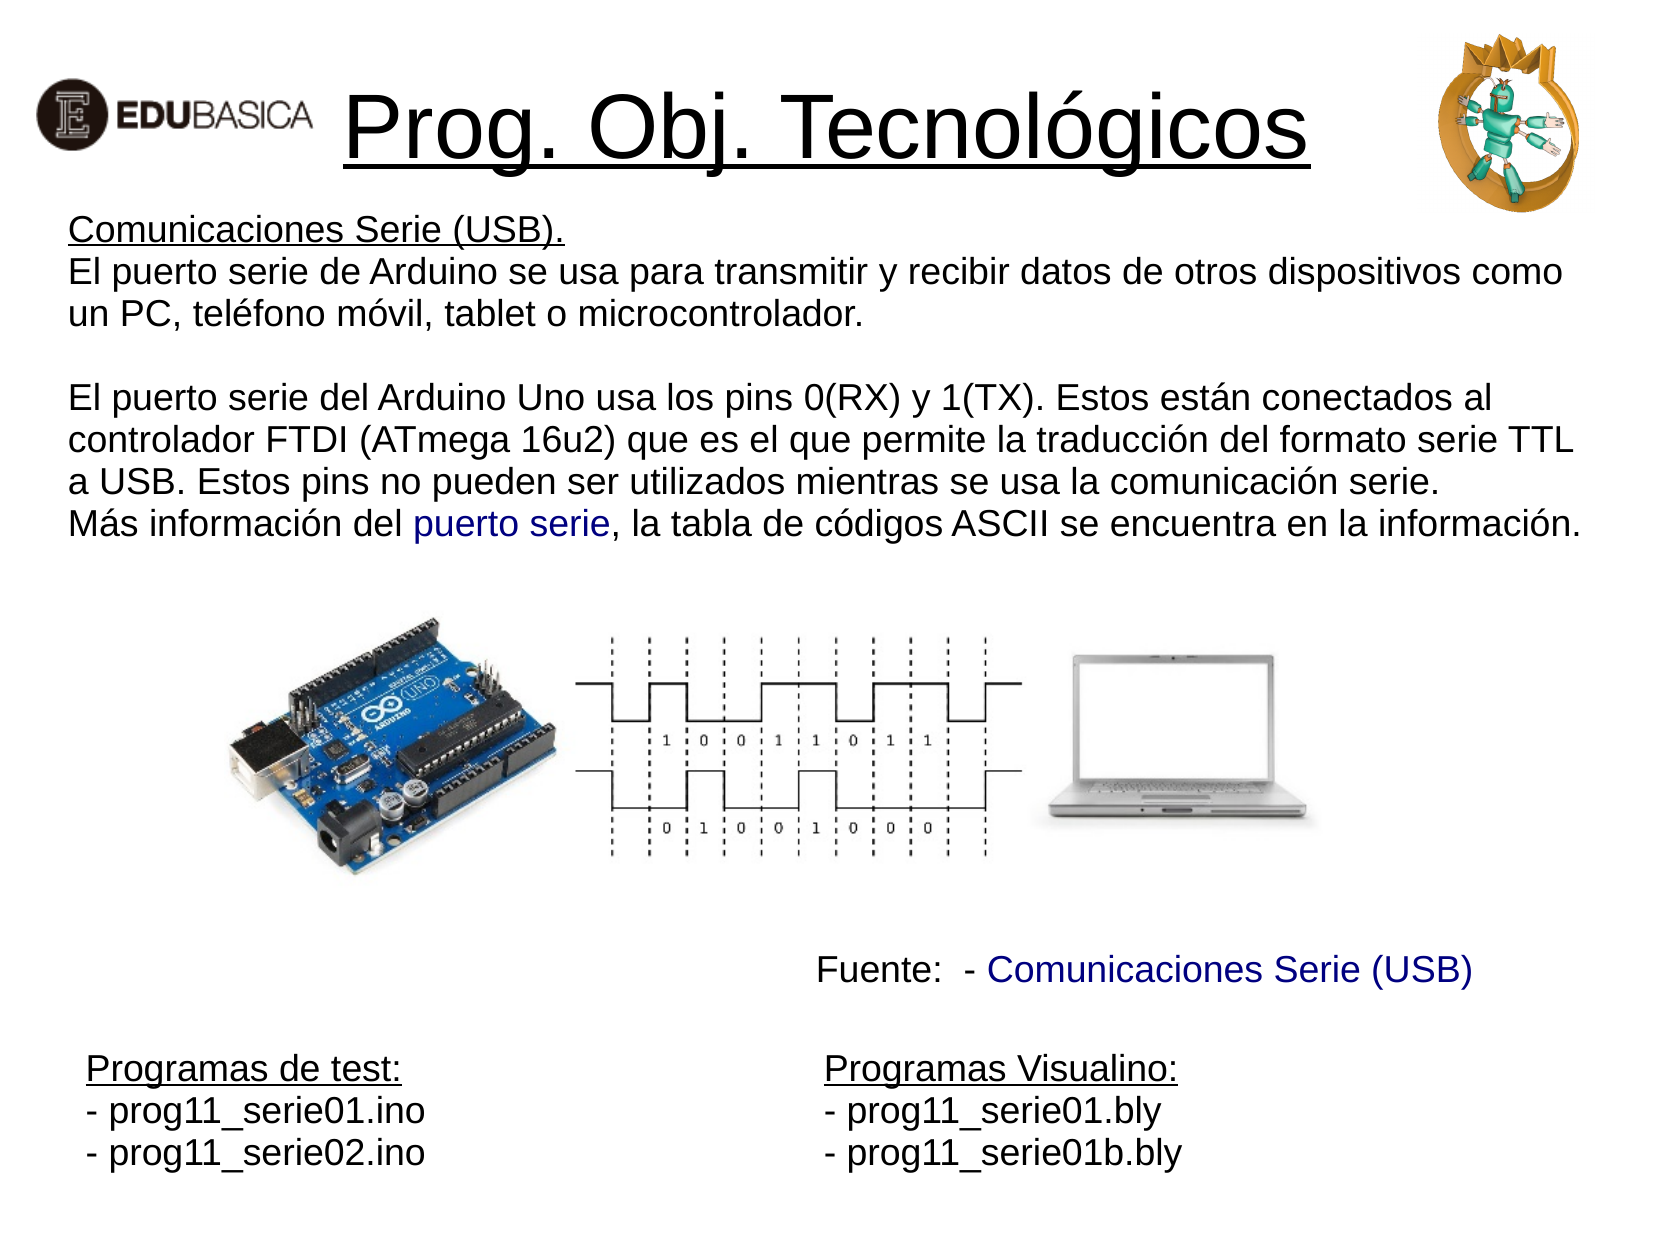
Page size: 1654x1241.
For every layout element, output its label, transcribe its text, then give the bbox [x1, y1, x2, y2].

picture [35, 77, 316, 154]
title Prog. Obj. Tecnológicos [82, 23, 1571, 200]
text_box Programas de test: Programas Visualino: - prog11_serie01.ino - prog11_serie01.bly - prog11_serie02.ino - prog11_serie01b.bly [70, 1040, 1571, 1182]
text_box Fuente: - Comunicaciones Serie (USB) [801, 941, 1543, 1041]
picture [1417, 33, 1595, 213]
text_box Comunicaciones Serie (USB). El puerto serie de Arduino se usa para transmitir y recibir datos de otros dispositivos como un PC, teléfono móvil, tablet o microcontrolador. El puerto serie del Arduino Uno usa los pins 0(RX) y 1(TX). Estos están conectados al controlador FTDI (ATmega 16u2) que es el que permite la traducción del formato serie TTL a USB. Estos pins no pueden ser utilizados mientras se usa la comunicación serie. Más información del puerto serie, la tabla de códigos ASCII se encuentra en la información. [53, 200, 1599, 552]
picture [224, 556, 1323, 945]
